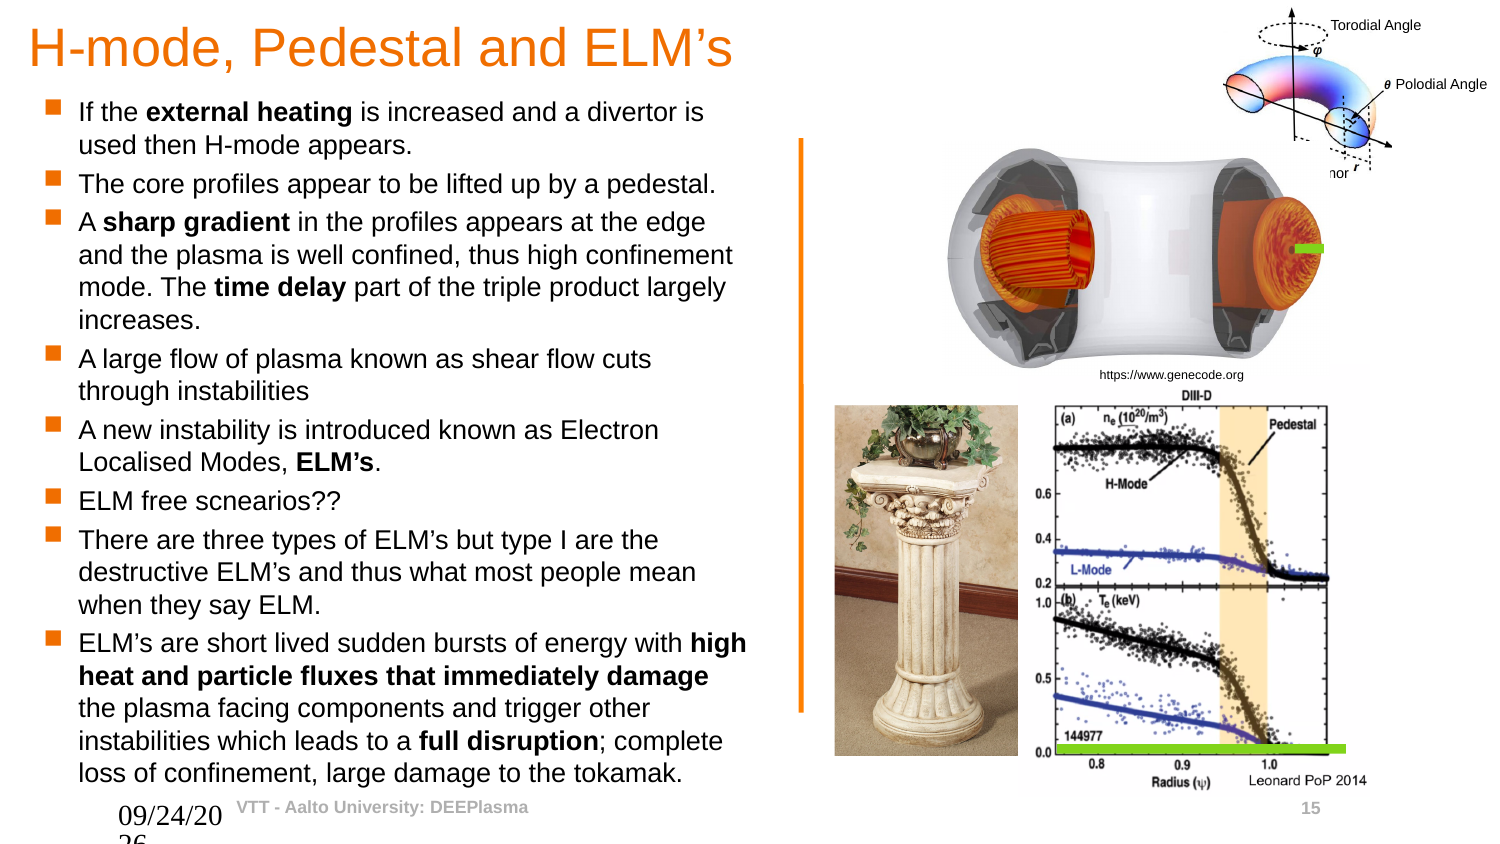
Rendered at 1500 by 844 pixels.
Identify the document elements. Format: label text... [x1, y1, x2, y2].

title H-mode, Pedestal and ELM’s [28, 14, 1169, 75]
list If the external heating is increased and a divertor is used then H-mode appears. The core profiles appear to be lifted up by a pedestal. A sharp gradient in the profiles appears at the edge and the plasma is well confined, thus high confinement mode. The time delay part of the triple product largely increases. A large flow of plasma known as shear flow cuts through instabilities A new instability is introduced known as Electron Localised Modes, ELM’s. ELM free scnearios?? There are three types of ELM’s but type I are the destructive ELM’s and thus what most people mean when they say ELM. ELM’s are short lived sudden bursts of energy with high heat and particle fluxes that immediately damage the plasma facing components and trigger other instabilities which leads to a full disruption; complete loss of confinement, large damage to the tokamak. [42, 94, 750, 770]
picture [834, 6, 1392, 797]
text_box Torodial Angle [1315, 8, 1437, 40]
text_box https://www.genecode.org [1084, 359, 1451, 404]
text_box Minor [1330, 156, 1364, 188]
text_box Polodial Angle [1380, 67, 1500, 99]
